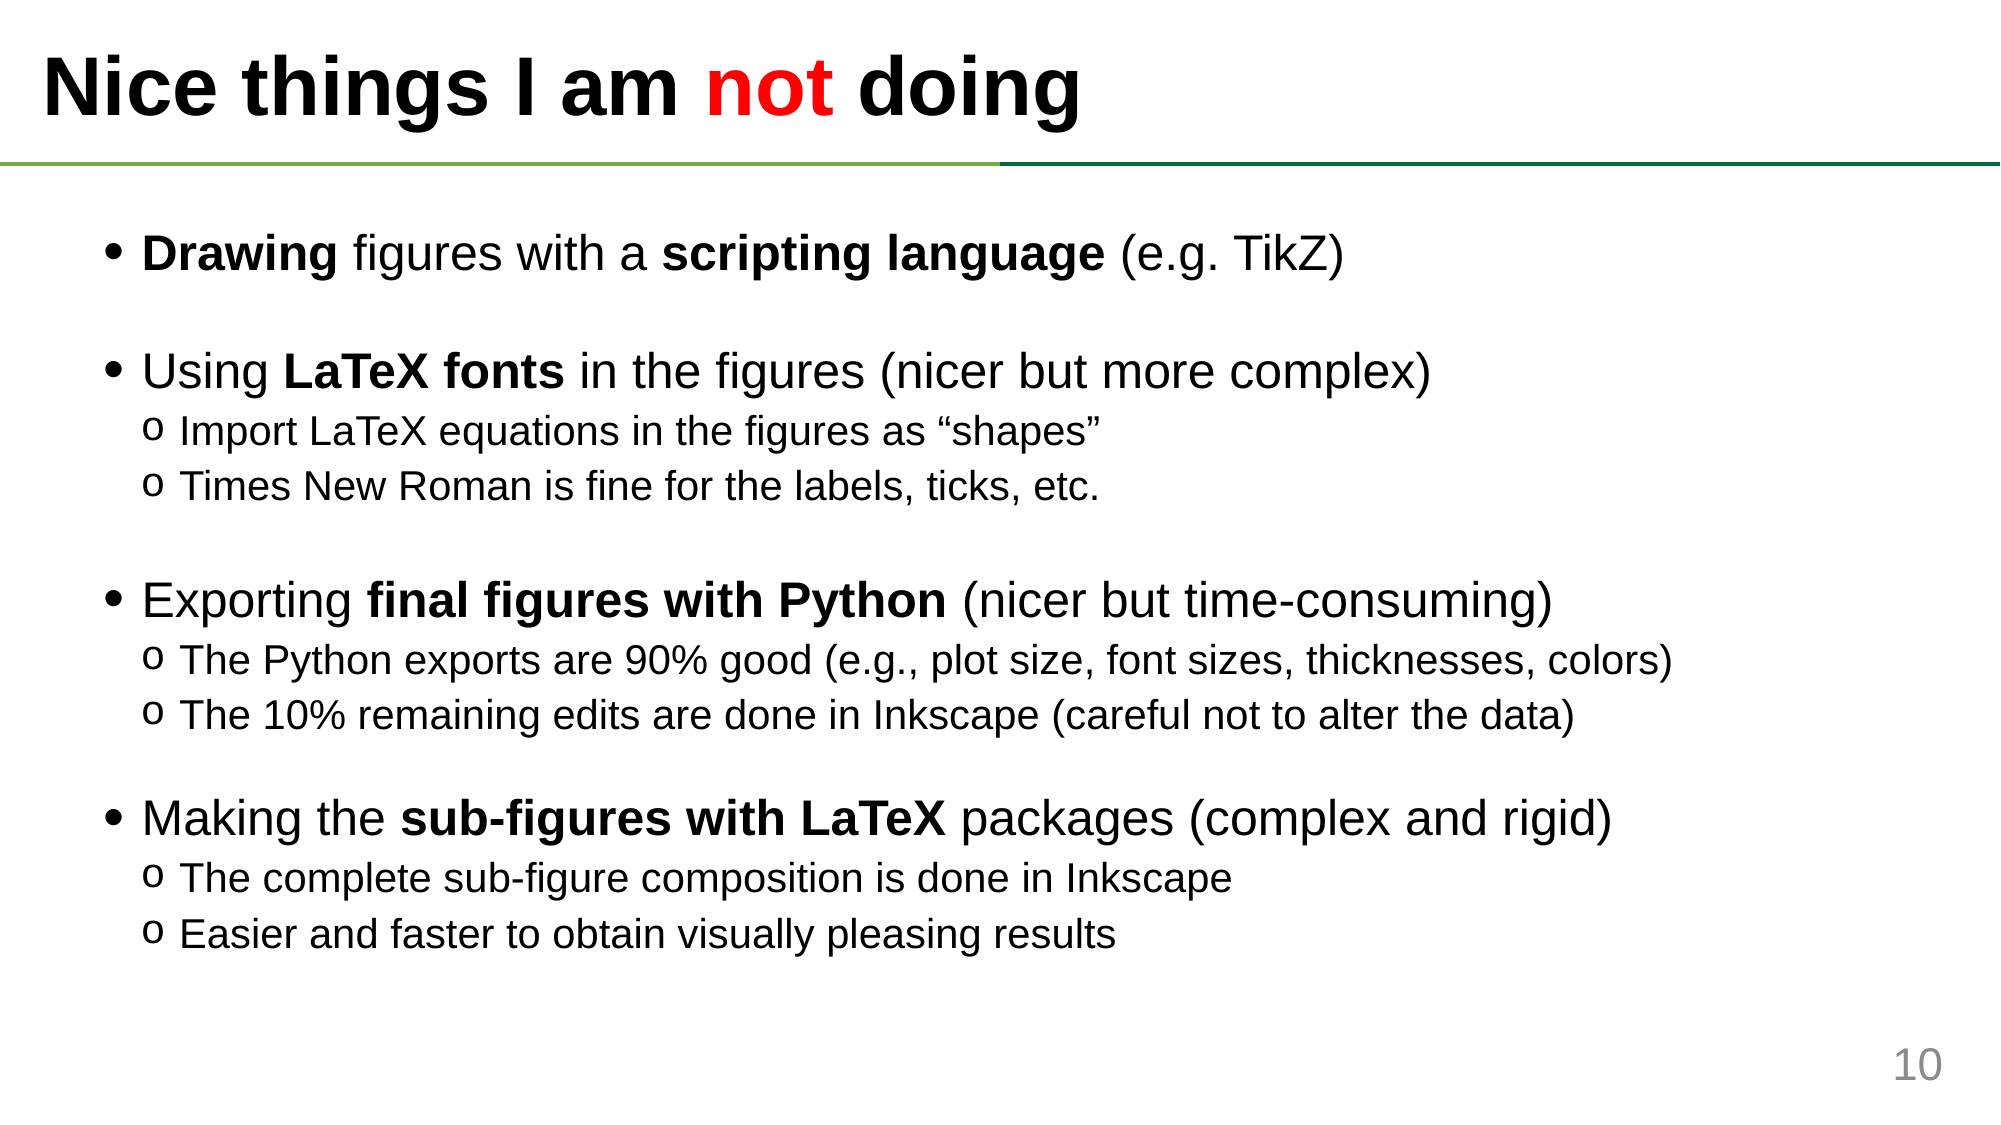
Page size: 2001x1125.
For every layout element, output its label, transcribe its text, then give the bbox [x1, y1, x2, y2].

list Drawing figures with a scripting language (e.g. TikZ) Using LaTeX fonts in the figures (nicer but more complex) Import LaTeX equations in the figures as “shapes” Times New Roman is fine for the labels, ticks, etc. Exporting final figures with Python (nicer but time-consuming) The Python exports are 90% good (e.g., plot size, font sizes, thicknesses, colors) The 10% remaining edits are done in Inkscape (careful not to alter the data) Making the sub-figures with LaTeX packages (complex and rigid) The complete sub-figure composition is done in Inkscape Easier and faster to obtain visually pleasing results [88, 219, 1802, 1092]
title Nice things I am not doing [27, 44, 1286, 133]
